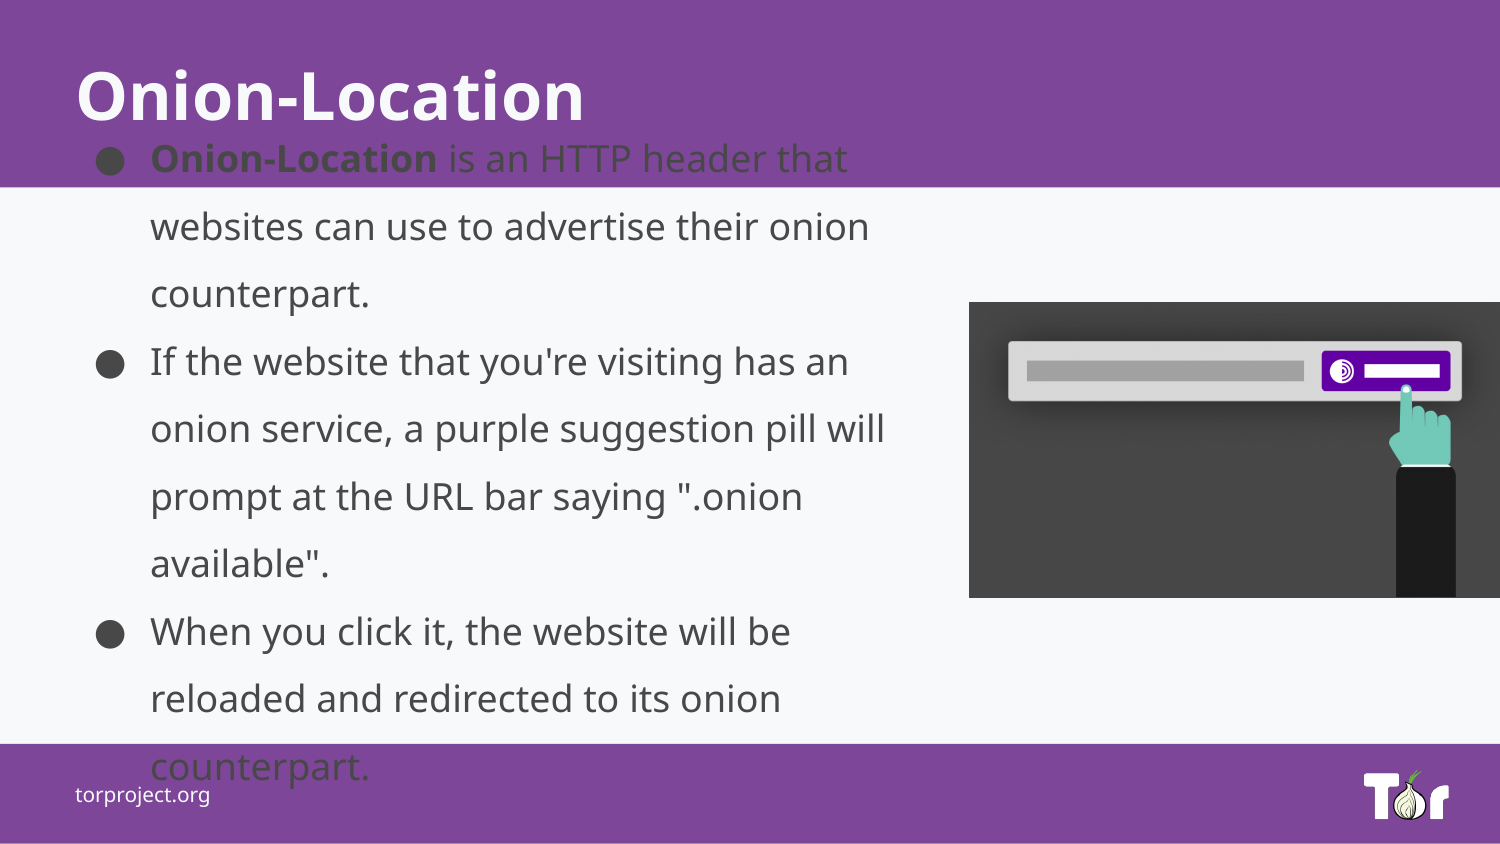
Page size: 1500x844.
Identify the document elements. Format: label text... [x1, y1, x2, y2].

picture [1364, 768, 1449, 820]
picture [969, 302, 1500, 598]
list Onion-Location is an HTTP header that websites can use to advertise their onion counterpart. If the website that you're visiting has an onion service, a purple suggestion pill will prompt at the URL bar saying ".onion available". When you click it, the website will be reloaded and redirected to its onion counterpart. [75, 187, 943, 713]
title Onion-Location [75, 46, 1436, 141]
